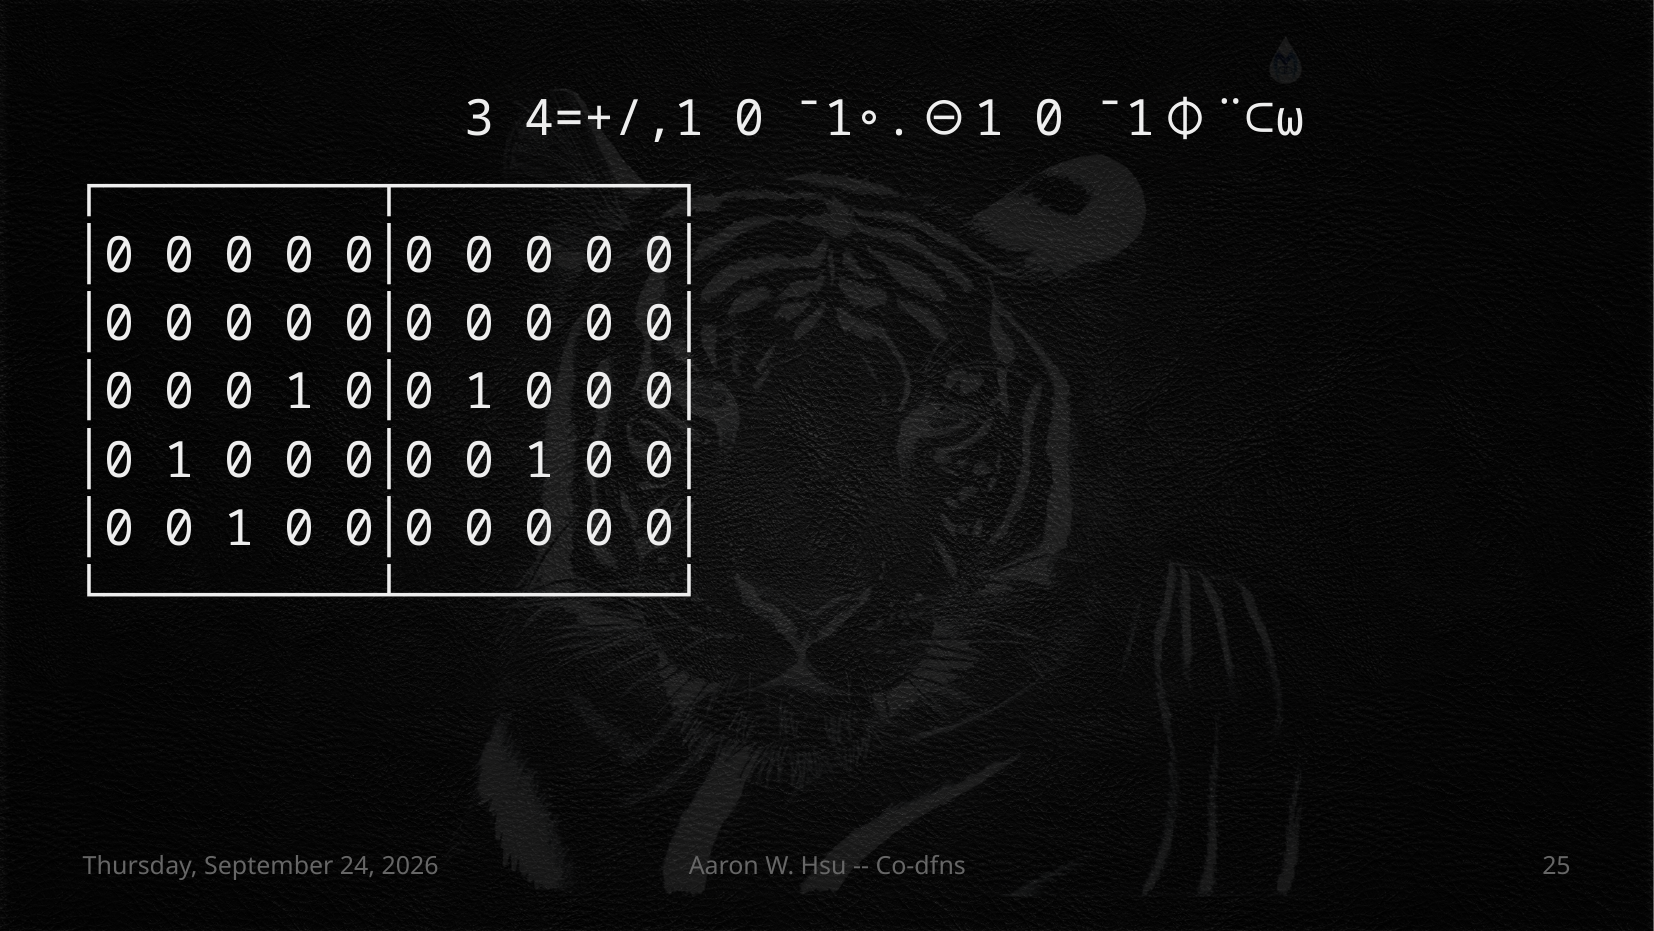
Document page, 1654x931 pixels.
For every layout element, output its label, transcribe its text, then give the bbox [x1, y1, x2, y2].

picture [0, 0, 1654, 931]
text_box 3 4=+/,1 0 ¯1∘.⊖1 0 ¯1⌽¨⊂⍵ ┌─────────┬─────────┐ │0 0 0 0 0│0 0 0 0 0│ │0 0 0 0 0│0 0 0 0 0│ │0 0 0 1 0│0 1 0 0 0│ │0 1 0 0 0│0 0 1 0 0│ │0 0 1 0 0│0 0 0 0 0│ └─────────┴─────────┘ [60, 75, 1591, 863]
